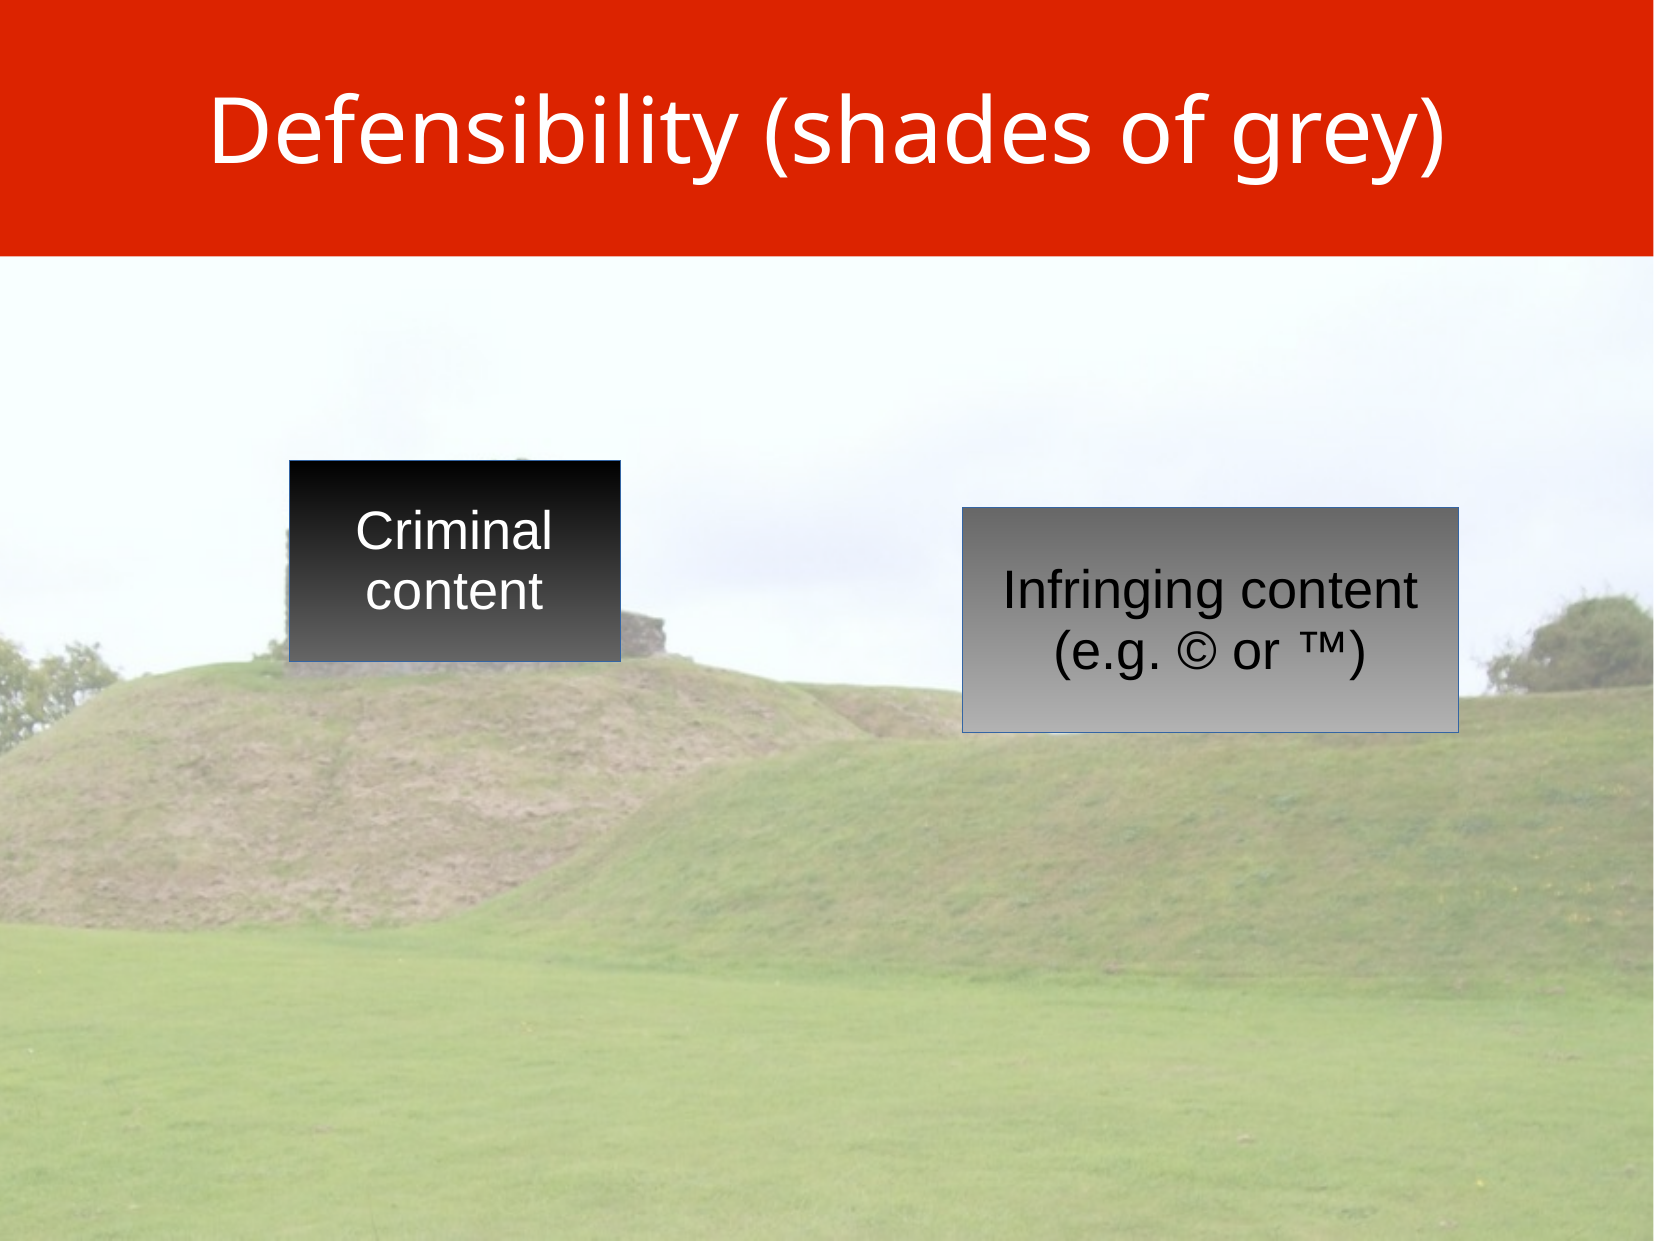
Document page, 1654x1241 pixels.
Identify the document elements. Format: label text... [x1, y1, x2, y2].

text_box Criminal content [289, 460, 621, 662]
title Defensibility (shades of grey) [0, 0, 1654, 257]
picture [0, 257, 1654, 1241]
text_box Infringing content (e.g. © or ™) [962, 507, 1459, 733]
